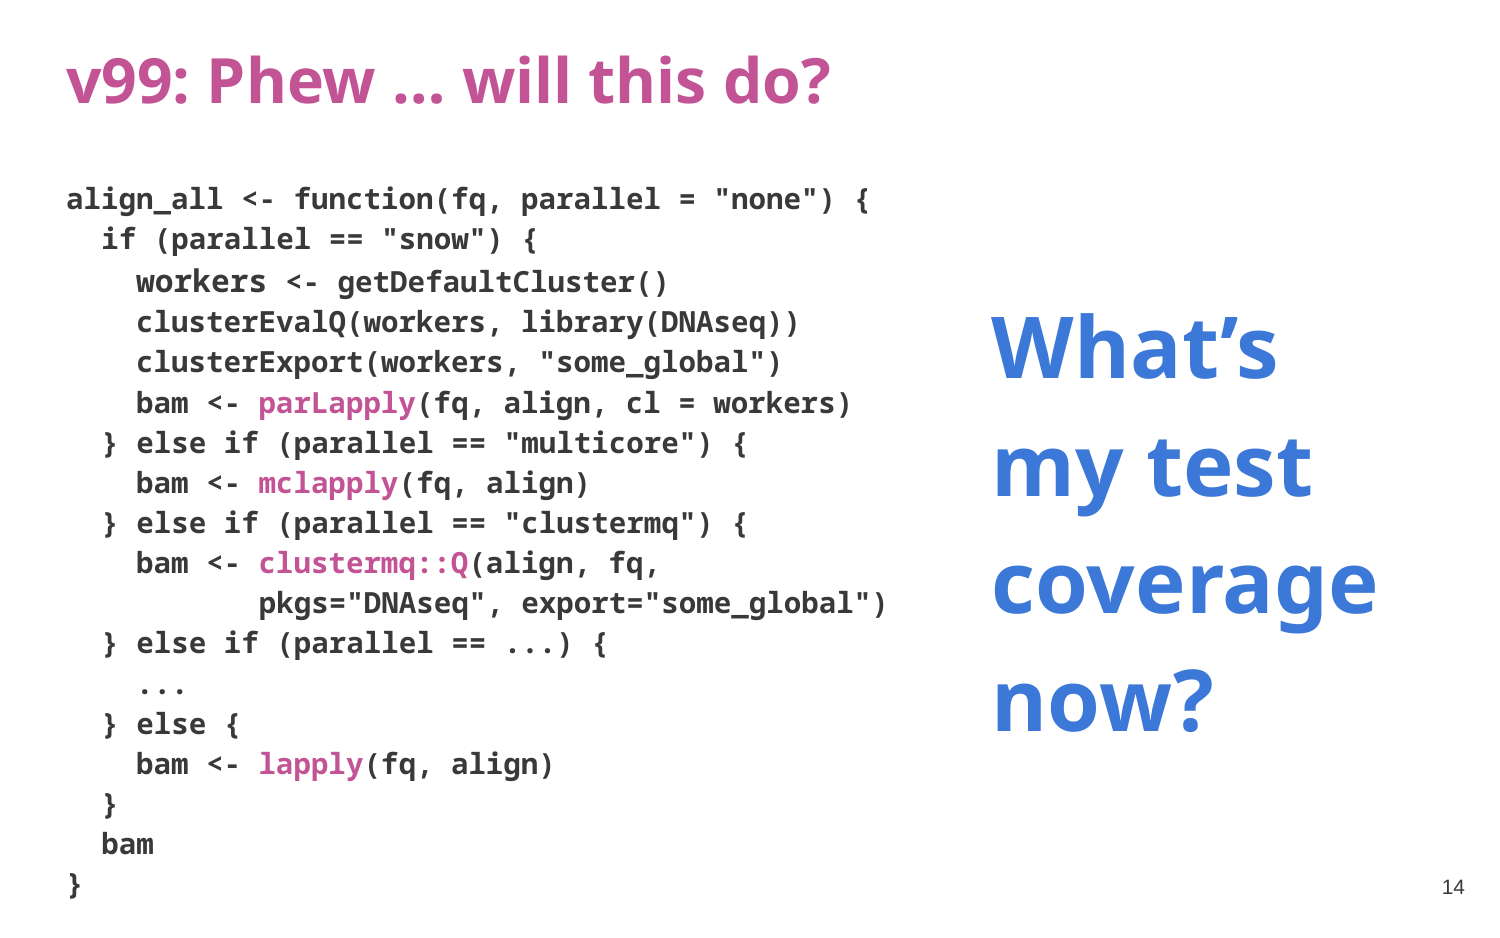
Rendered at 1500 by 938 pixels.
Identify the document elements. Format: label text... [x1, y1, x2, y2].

slide_number <number> [1389, 849, 1480, 922]
text_box What’s my test coverage now? [976, 262, 1449, 663]
title v99: Phew … will this do? [51, 25, 1449, 130]
list align_all <- function(fq, parallel = "none") { if (parallel == "snow") { workers <- getDefaultCluster() clusterEvalQ(workers, library(DNAseq)) clusterExport(workers, "some_global") bam <- parLapply(fq, align, cl = workers) } else if (parallel == "multicore") { bam <- mclapply(fq, align) } else if (parallel == "clustermq") { bam <- clustermq::Q(align, fq, pkgs="DNAseq", export="some_global") } else if (parallel == ...) { ... } else { bam <- lapply(fq, align) } bam } [51, 160, 1449, 910]
